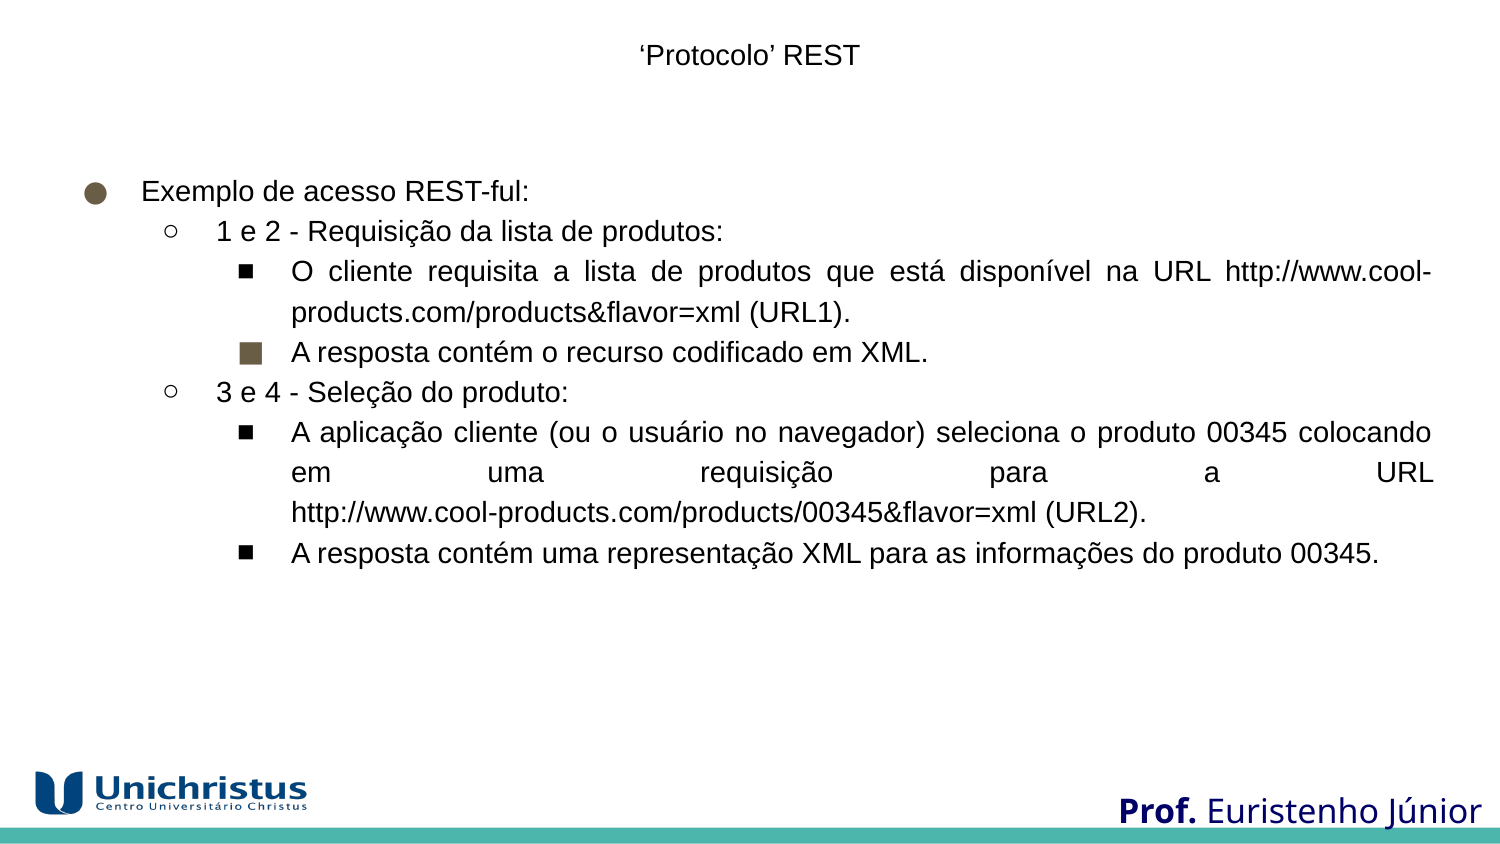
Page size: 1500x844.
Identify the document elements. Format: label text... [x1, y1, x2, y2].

title ‘Protocolo’ REST [51, 20, 1449, 137]
text_box Prof. Euristenho Júnior [1103, 779, 1500, 835]
list Exemplo de acesso REST-ful: 1 e 2 - Requisição da lista de produtos: O cliente requisita a lista de produtos que está disponível na URL http://www.cool-products.com/products&flavor=xml (URL1). A resposta contém o recurso codificado em XML. 3 e 4 - Seleção do produto: A aplicação cliente (ou o usuário no navegador) seleciona o produto 00345 colocando em uma requisição para a URL http://www.cool-products.com/products/00345&flavor=xml (URL2). A resposta contém uma representação XML para as informações do produto 00345. [51, 152, 1449, 750]
picture [31, 769, 311, 816]
